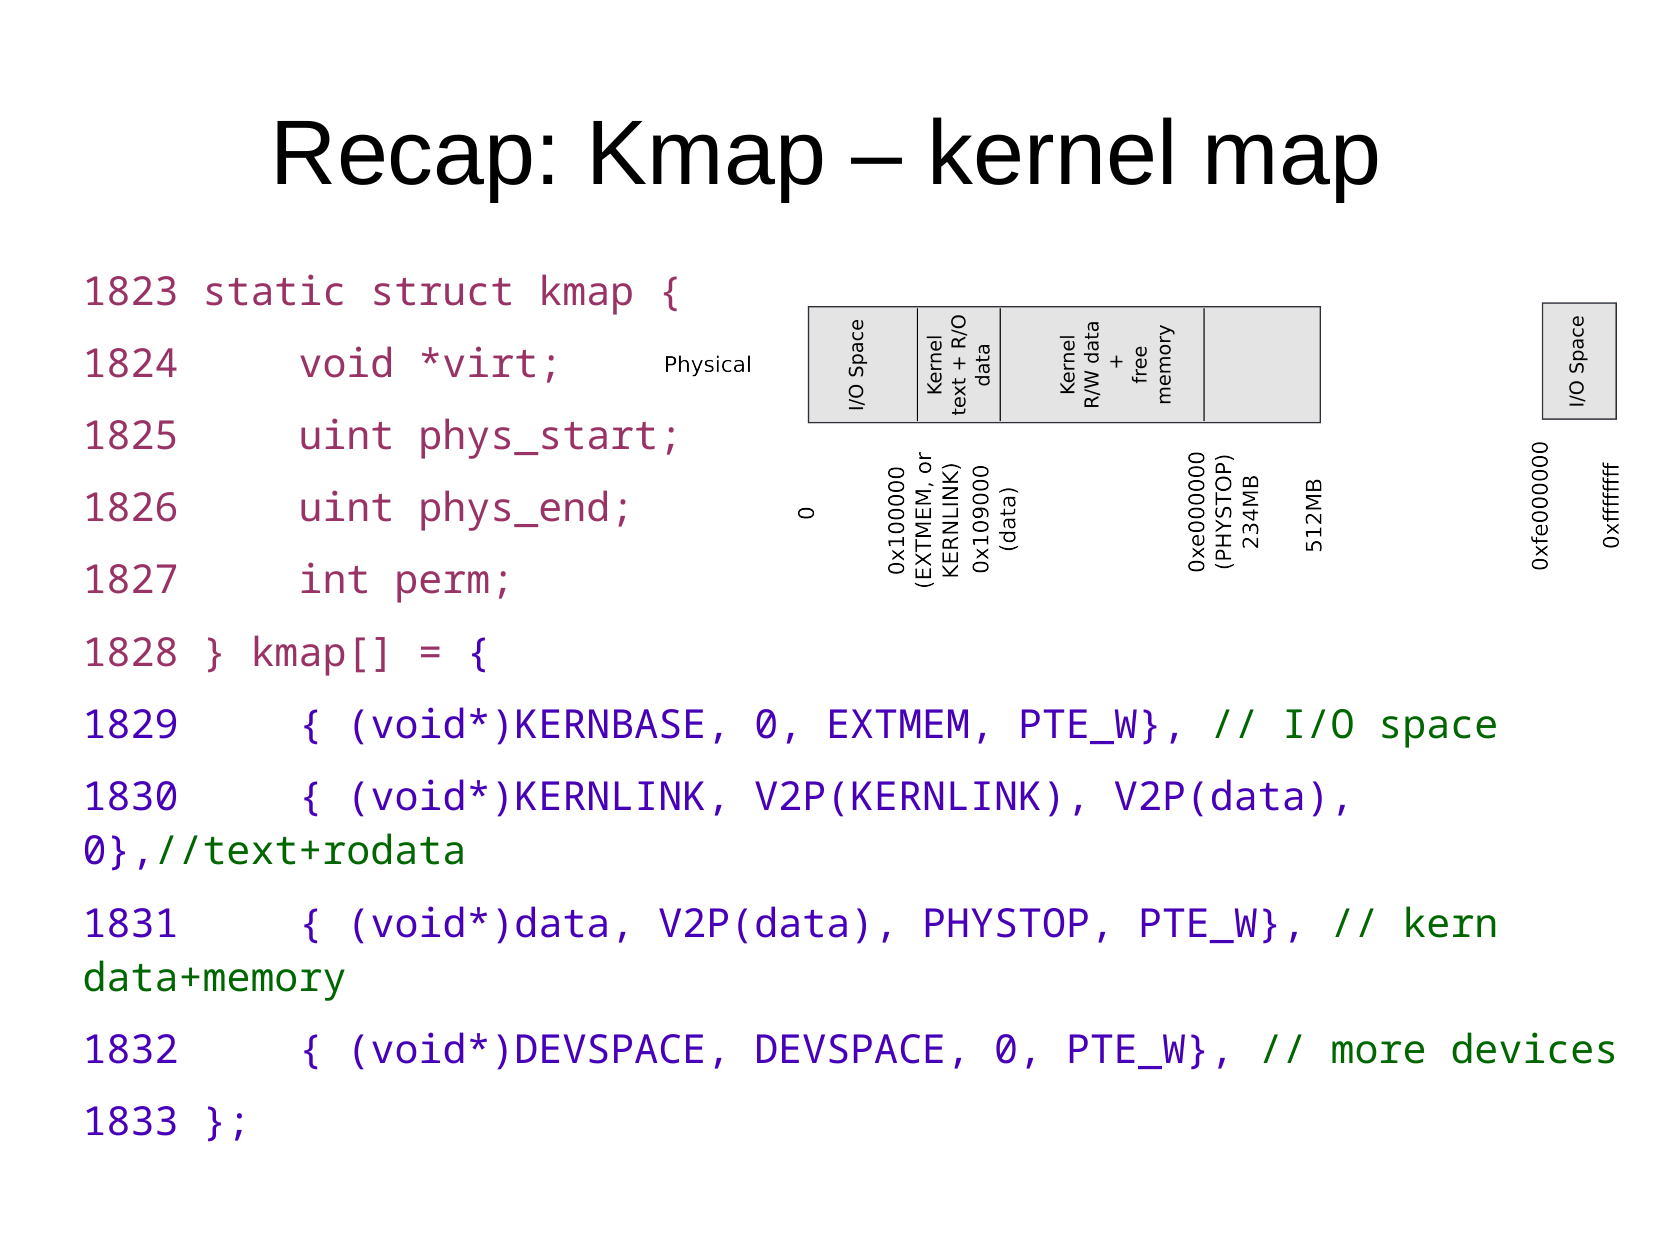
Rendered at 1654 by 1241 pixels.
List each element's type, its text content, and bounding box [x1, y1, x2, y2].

title Recap: Kmap – kernel map [82, 49, 1571, 257]
list 1823 static struct kmap { 1824 void *virt; 1825 uint phys_start; 1826 uint phys_end; 1827 int perm; 1828 } kmap[] = { 1829 { (void*)KERNBASE, 0, EXTMEM, PTE_W}, // I/O space 1830 { (void*)KERNLINK, V2P(KERNLINK), V2P(data), 0},//text+rodata 1831 { (void*)data, V2P(data), PHYSTOP, PTE_W}, // kern data+memory 1832 { (void*)DEVSPACE, DEVSPACE, 0, PTE_W}, // more devices 1833 }; [82, 262, 1651, 1163]
picture [666, 301, 1619, 587]
